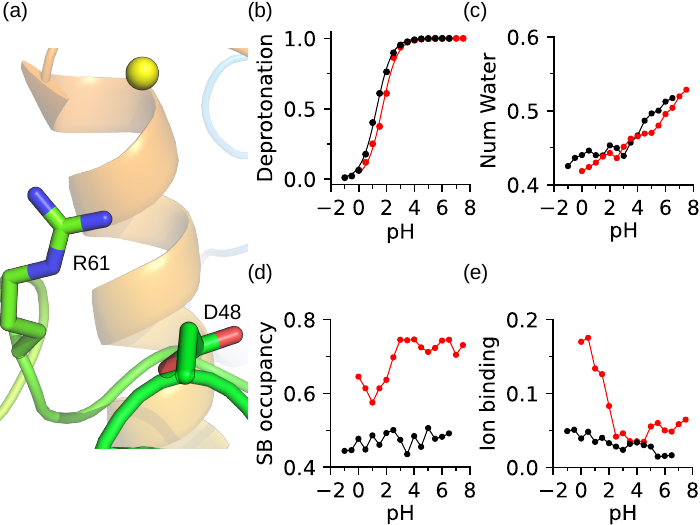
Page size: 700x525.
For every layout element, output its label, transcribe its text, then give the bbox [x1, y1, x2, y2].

text_box D48 [188, 290, 257, 332]
text_box (e) [448, 250, 505, 292]
picture [255, 28, 700, 244]
text_box (c) [448, 0, 505, 34]
text_box (d) [232, 250, 289, 292]
text_box (b) [232, 0, 289, 34]
picture [255, 310, 700, 525]
text_box R61 [57, 242, 127, 283]
picture [0, 48, 249, 449]
text_box (a) [0, 0, 44, 34]
